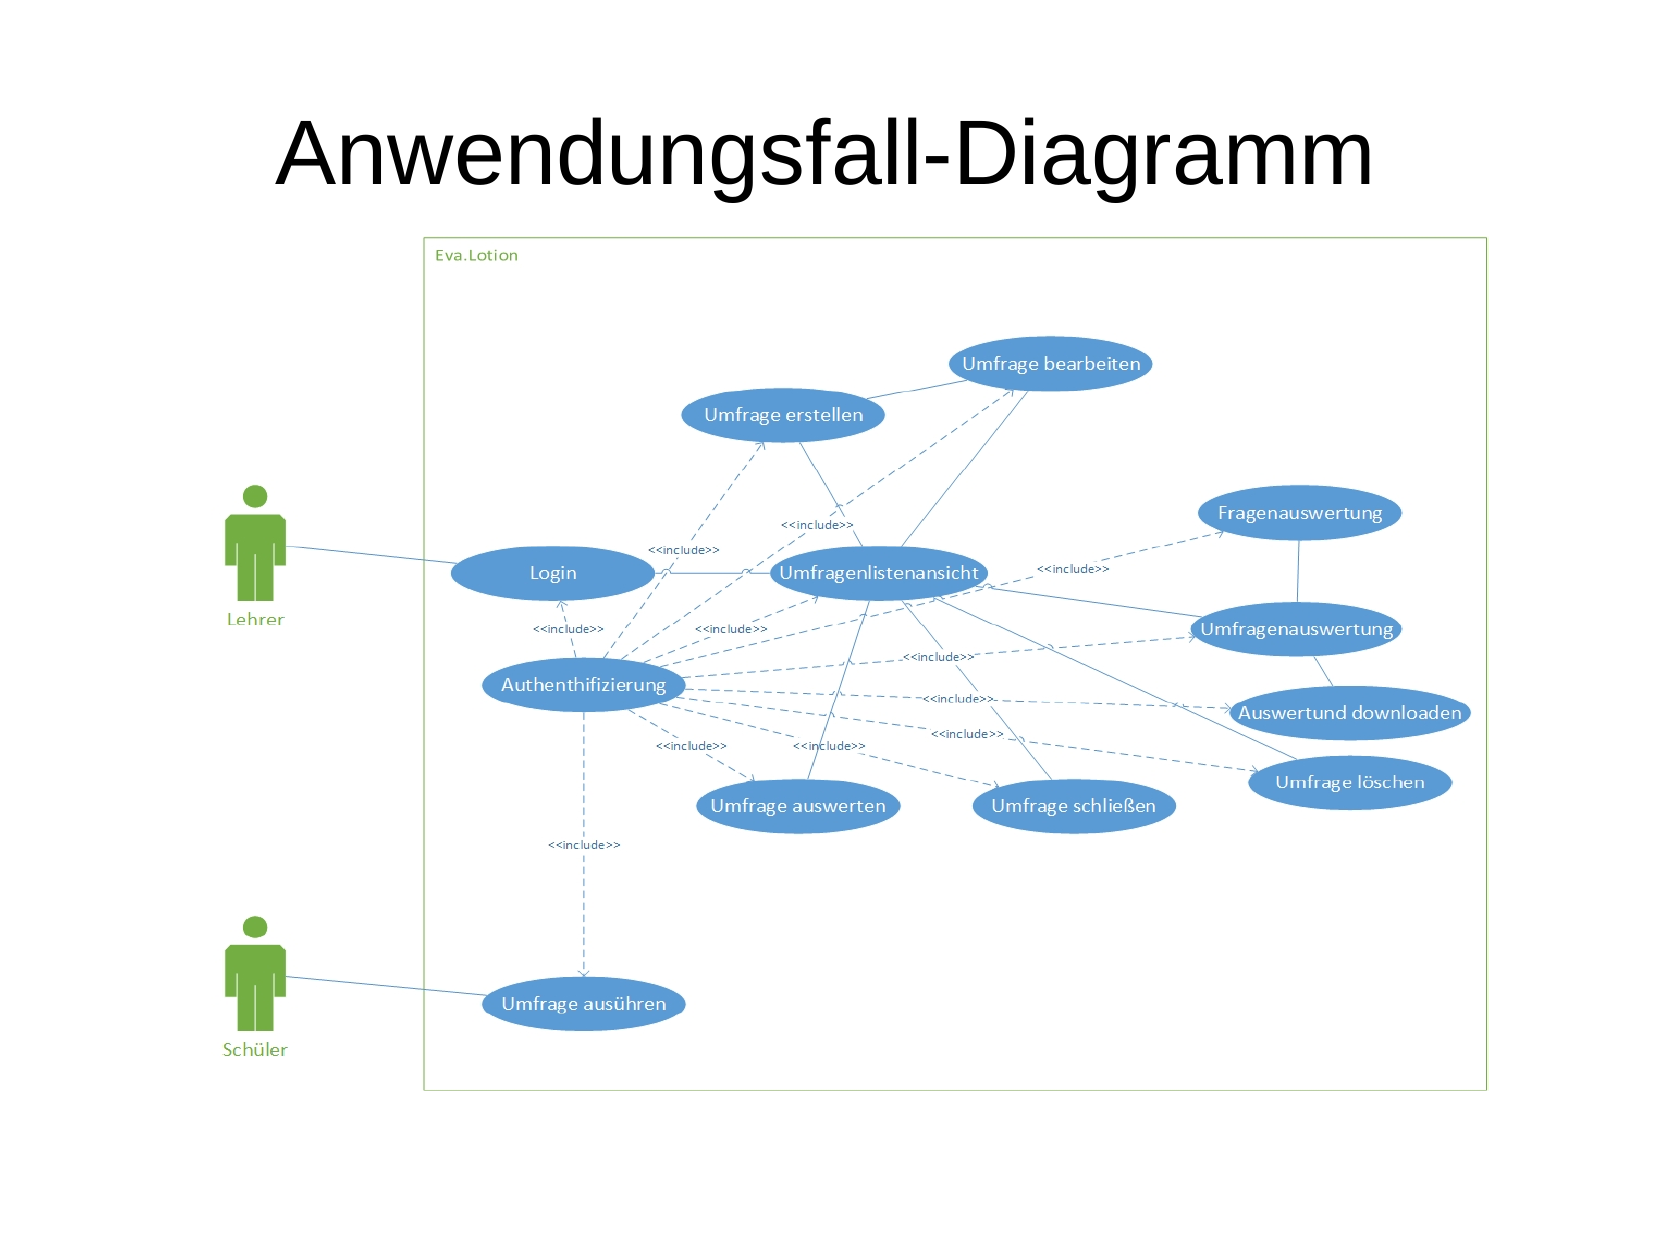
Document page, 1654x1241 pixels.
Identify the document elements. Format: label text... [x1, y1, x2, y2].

picture [211, 236, 1489, 1091]
title Anwendungsfall-Diagramm [82, 49, 1571, 257]
